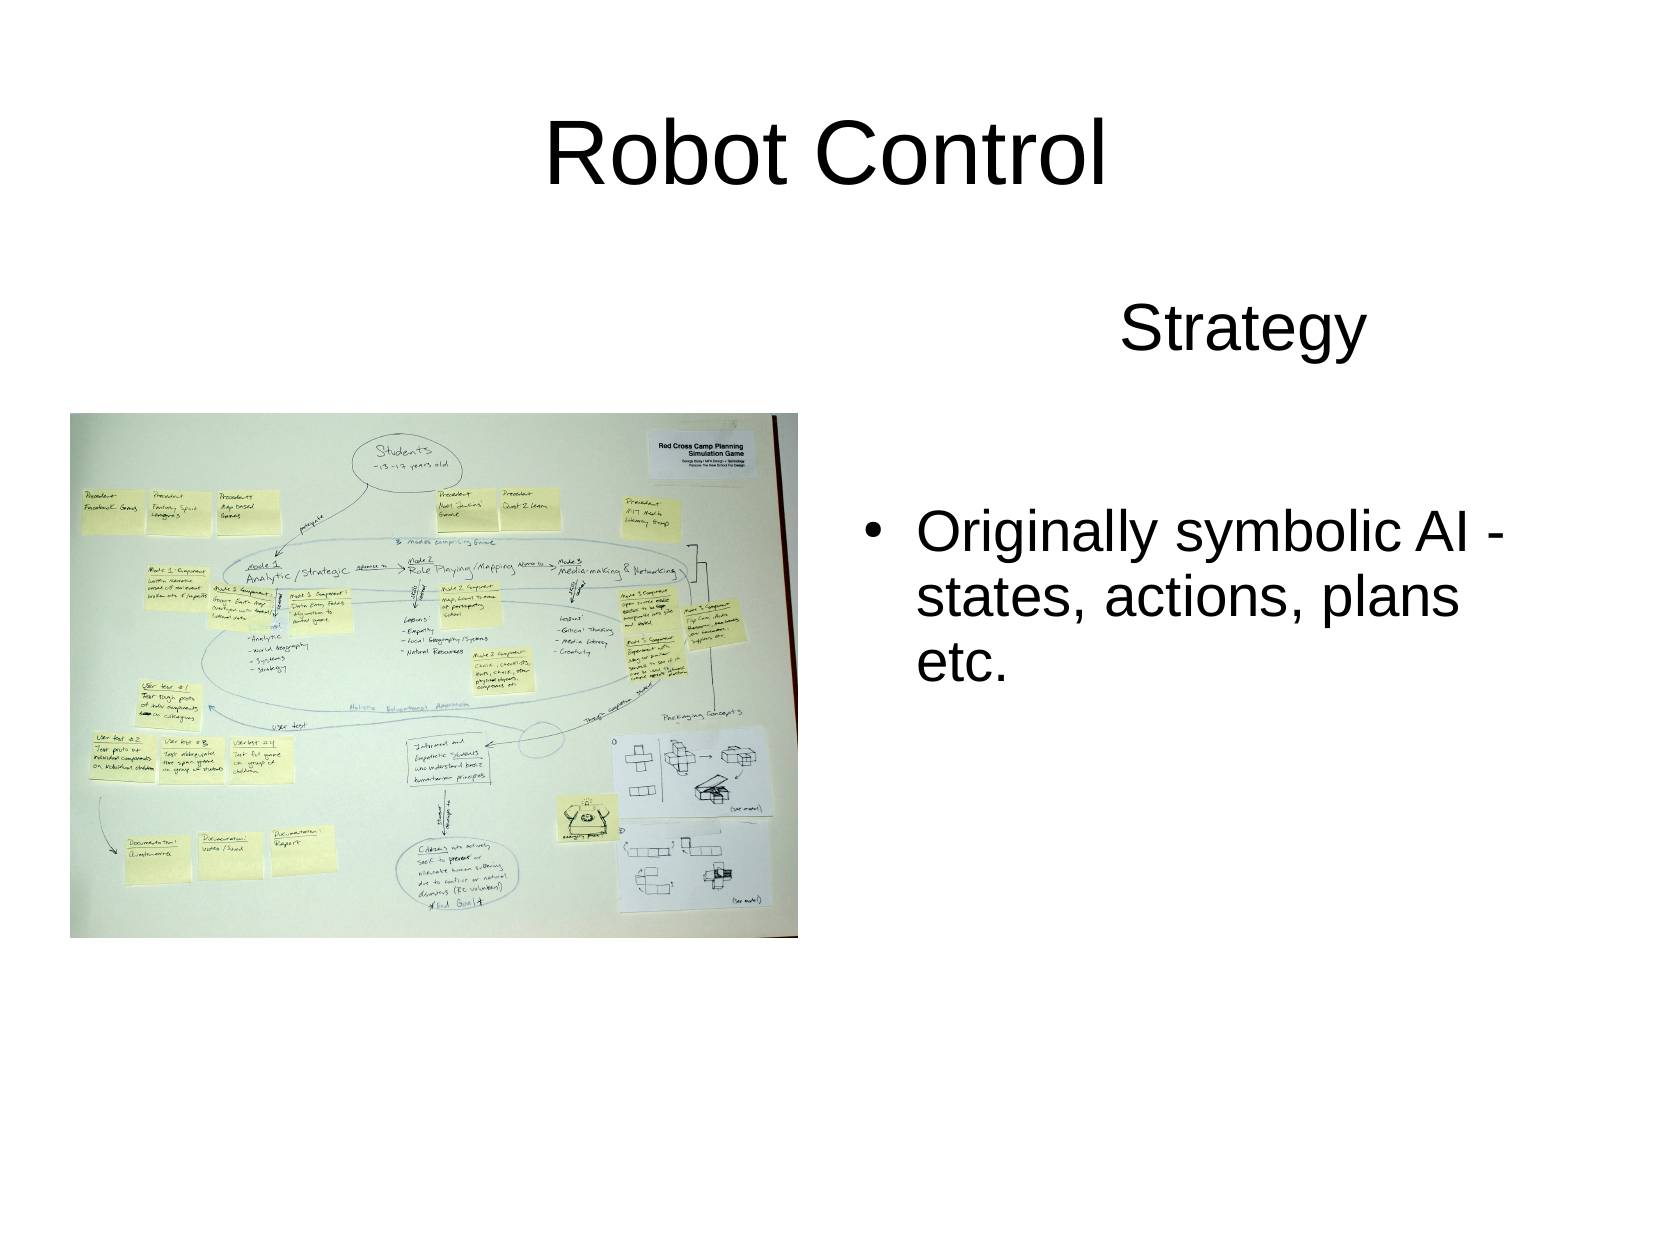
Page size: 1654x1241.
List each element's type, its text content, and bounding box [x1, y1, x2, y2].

list Strategy Originally symbolic AI - states, actions, plans etc. [845, 290, 1572, 1094]
title Robot Control [82, 49, 1571, 257]
picture [70, 413, 798, 938]
